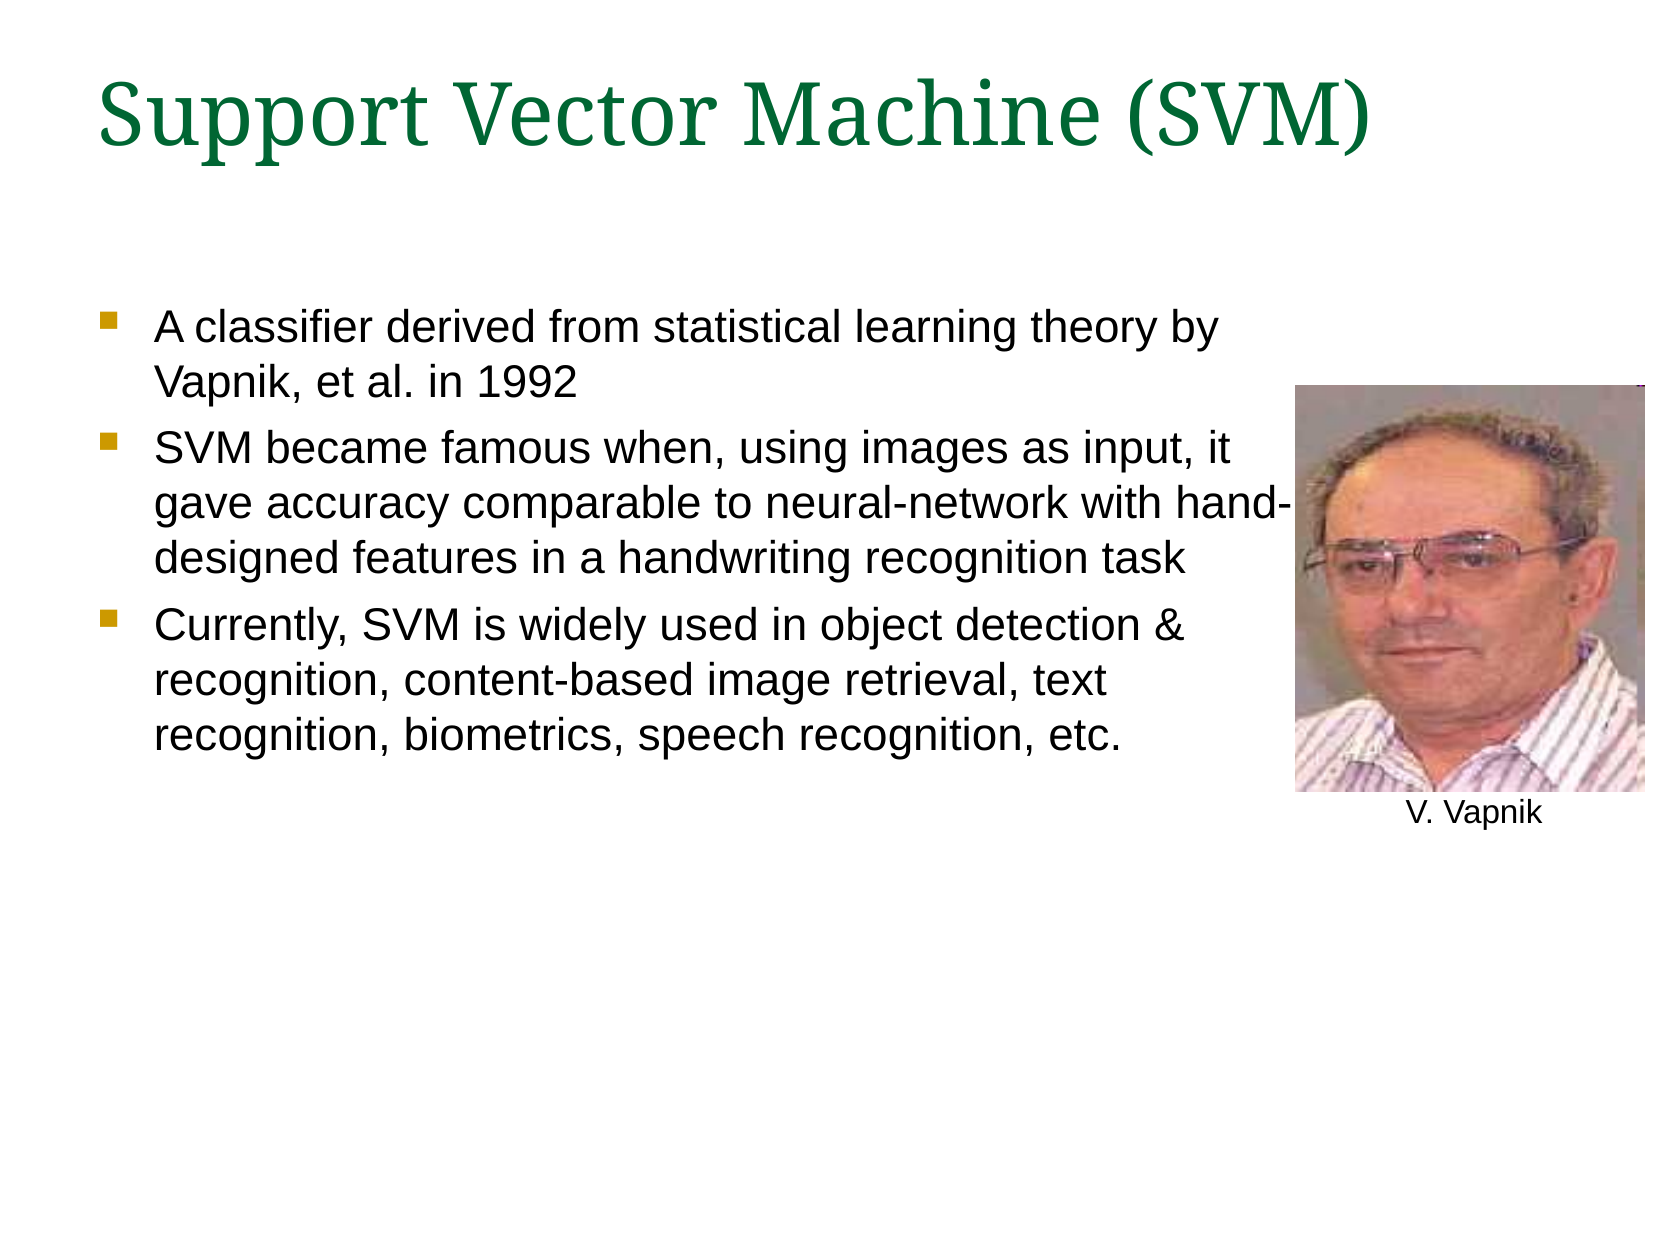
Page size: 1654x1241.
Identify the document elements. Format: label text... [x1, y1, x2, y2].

picture [1295, 385, 1645, 792]
text_box V. Vapnik [1390, 782, 1558, 838]
text_box A classifier derived from statistical learning theory by Vapnik, et al. in 1992 SVM became famous when, using images as input, it gave accuracy comparable to neural-network with hand-designed features in a handwriting recognition task Currently, SVM is widely used in object detection & recognition, content-based image retrieval, text recognition, biometrics, speech recognition, etc. [82, 289, 1310, 1109]
text_box Support Vector Machine (SVM) [82, 50, 1599, 257]
